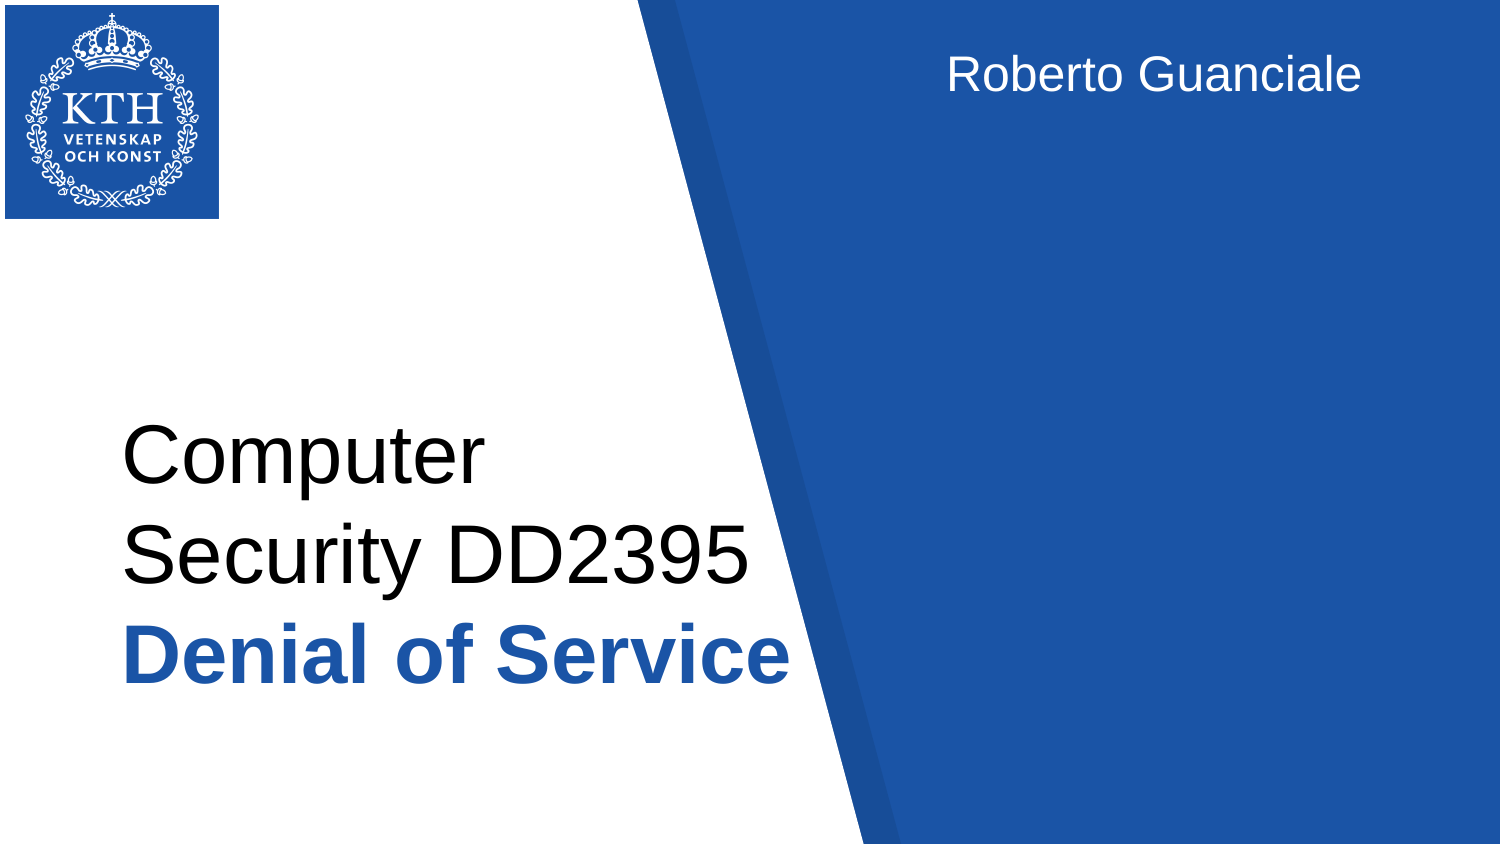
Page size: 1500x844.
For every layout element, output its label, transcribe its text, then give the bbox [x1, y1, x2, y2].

title Computer Security DD2395 Denial of Service [106, 520, 818, 715]
picture [5, 5, 219, 219]
text_box Roberto Guanciale [945, 23, 1480, 125]
